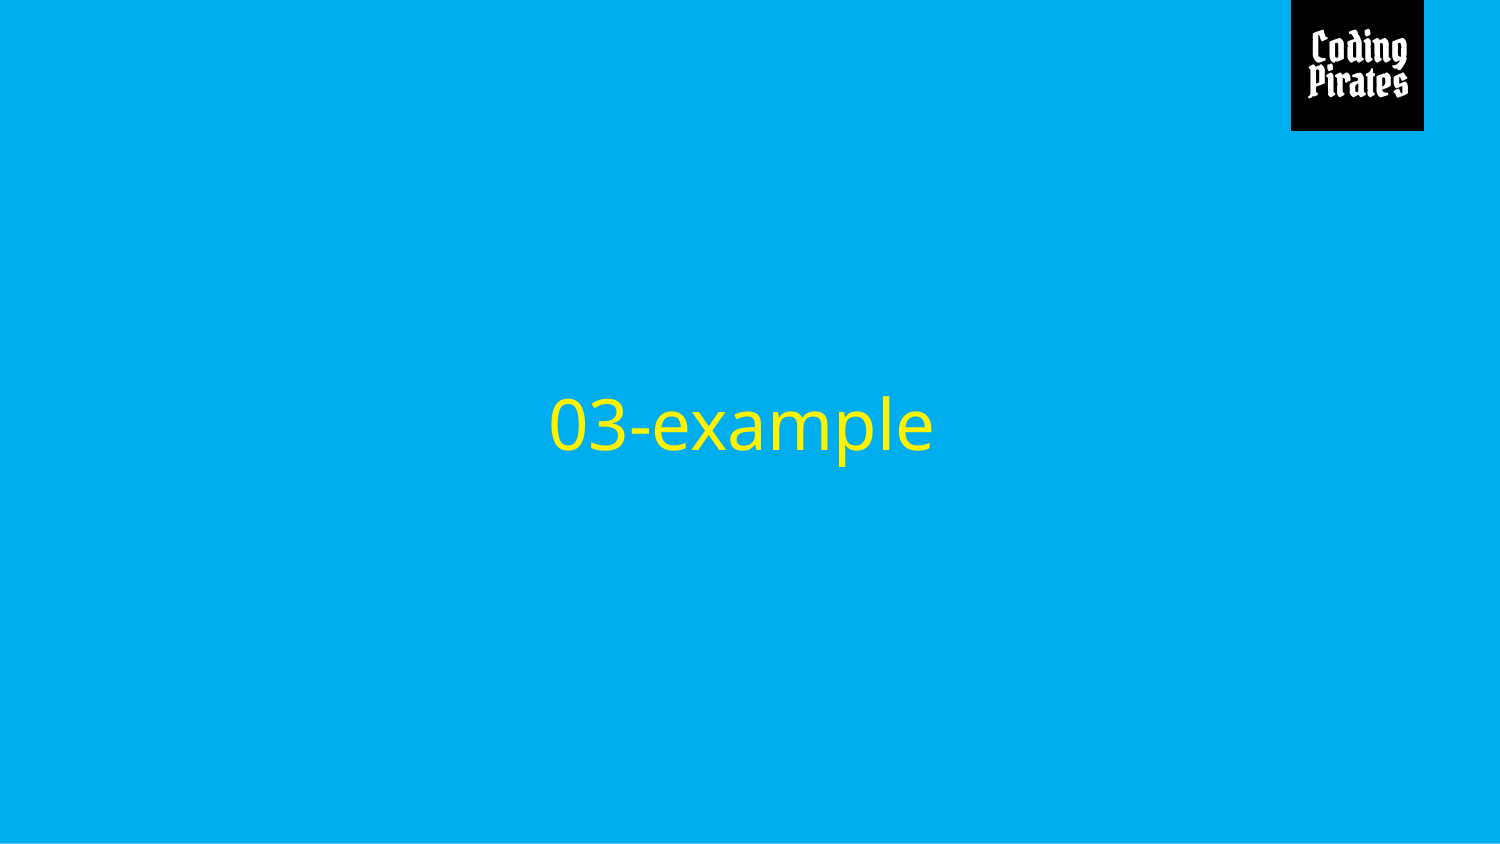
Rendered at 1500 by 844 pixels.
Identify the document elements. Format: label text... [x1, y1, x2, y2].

picture [1292, 0, 1423, 130]
title 03-example [12, 352, 1472, 491]
